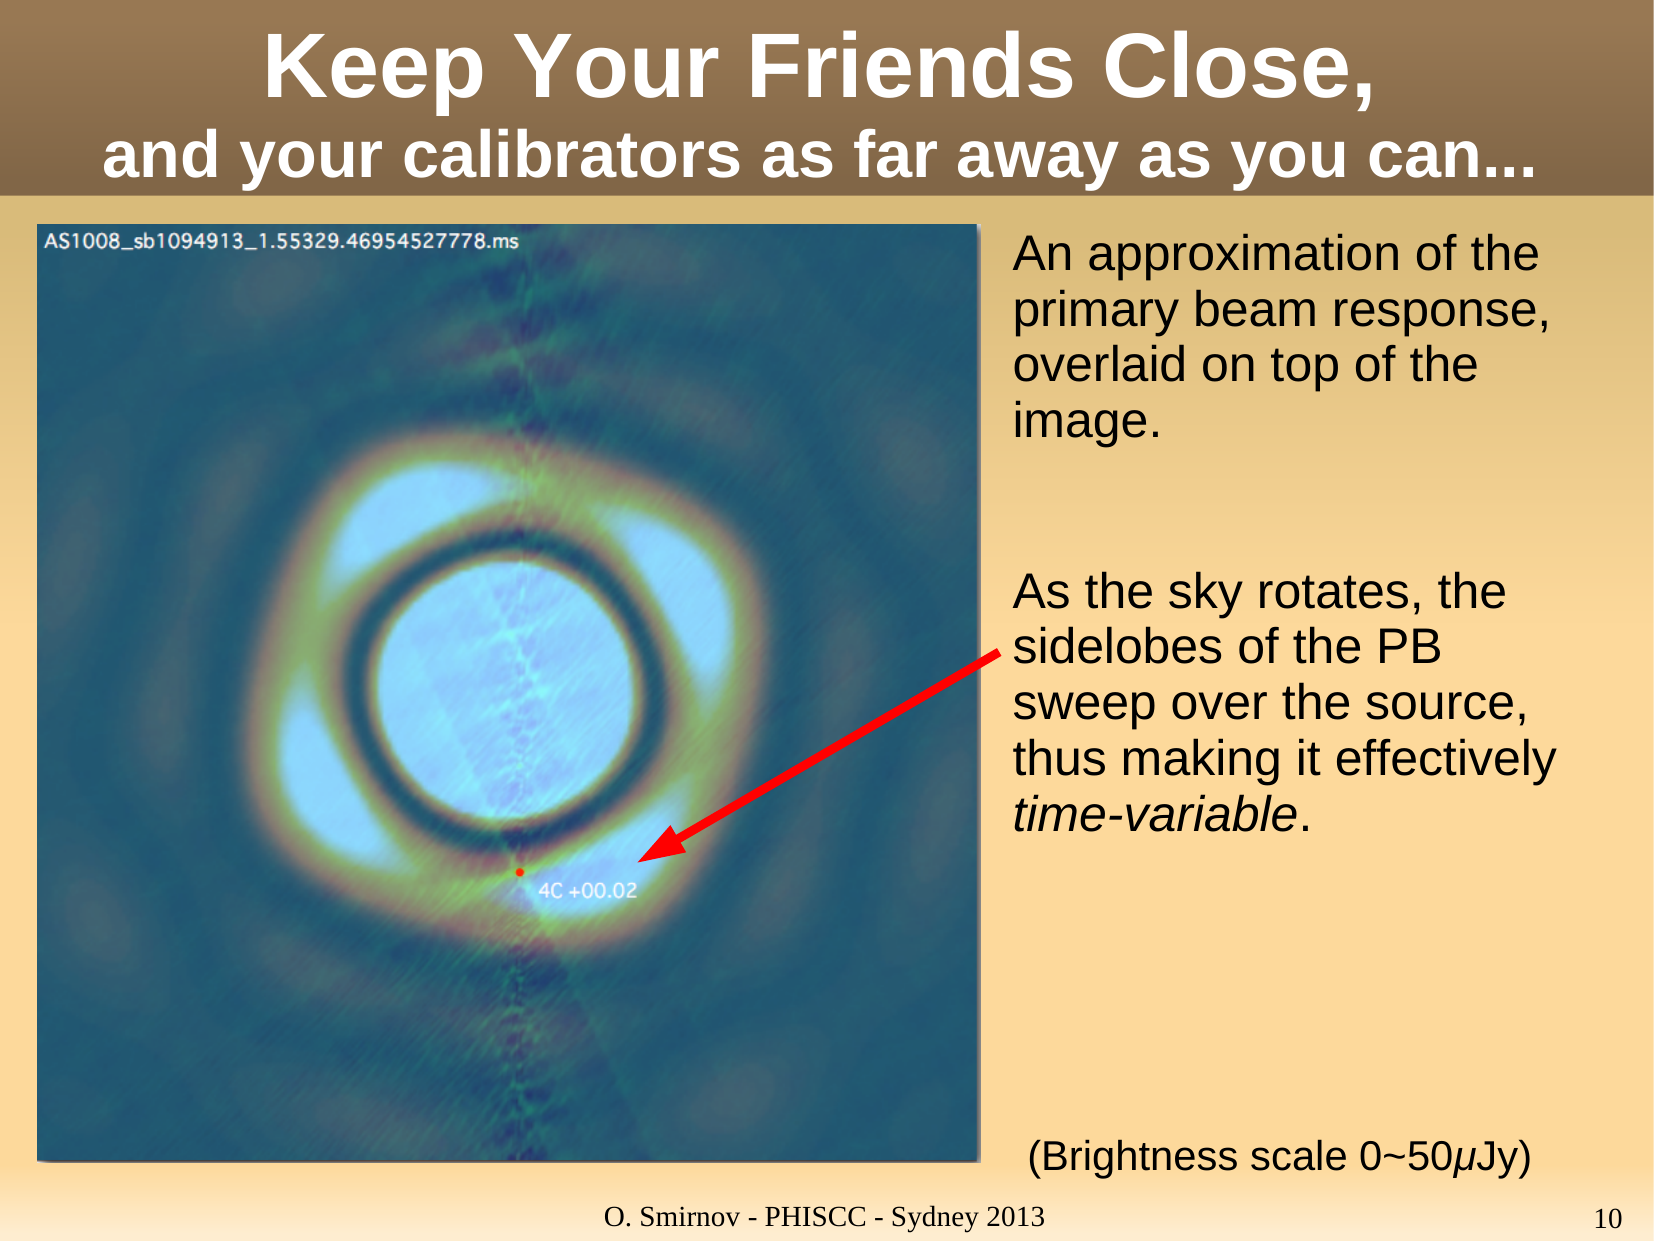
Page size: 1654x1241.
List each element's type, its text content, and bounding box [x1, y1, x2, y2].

picture [0, 0, 1654, 1241]
text_box (Brightness scale 0~50μJy) [1012, 1125, 1654, 1187]
title Keep Your Friends Close, and your calibrators as far away as you can... [76, 7, 1565, 200]
list An approximation of the primary beam response, overlaid on top of the image. As the sky rotates, the sidelobes of the PB sweep over the source, thus making it effectively time-variable. [1012, 225, 1601, 1104]
